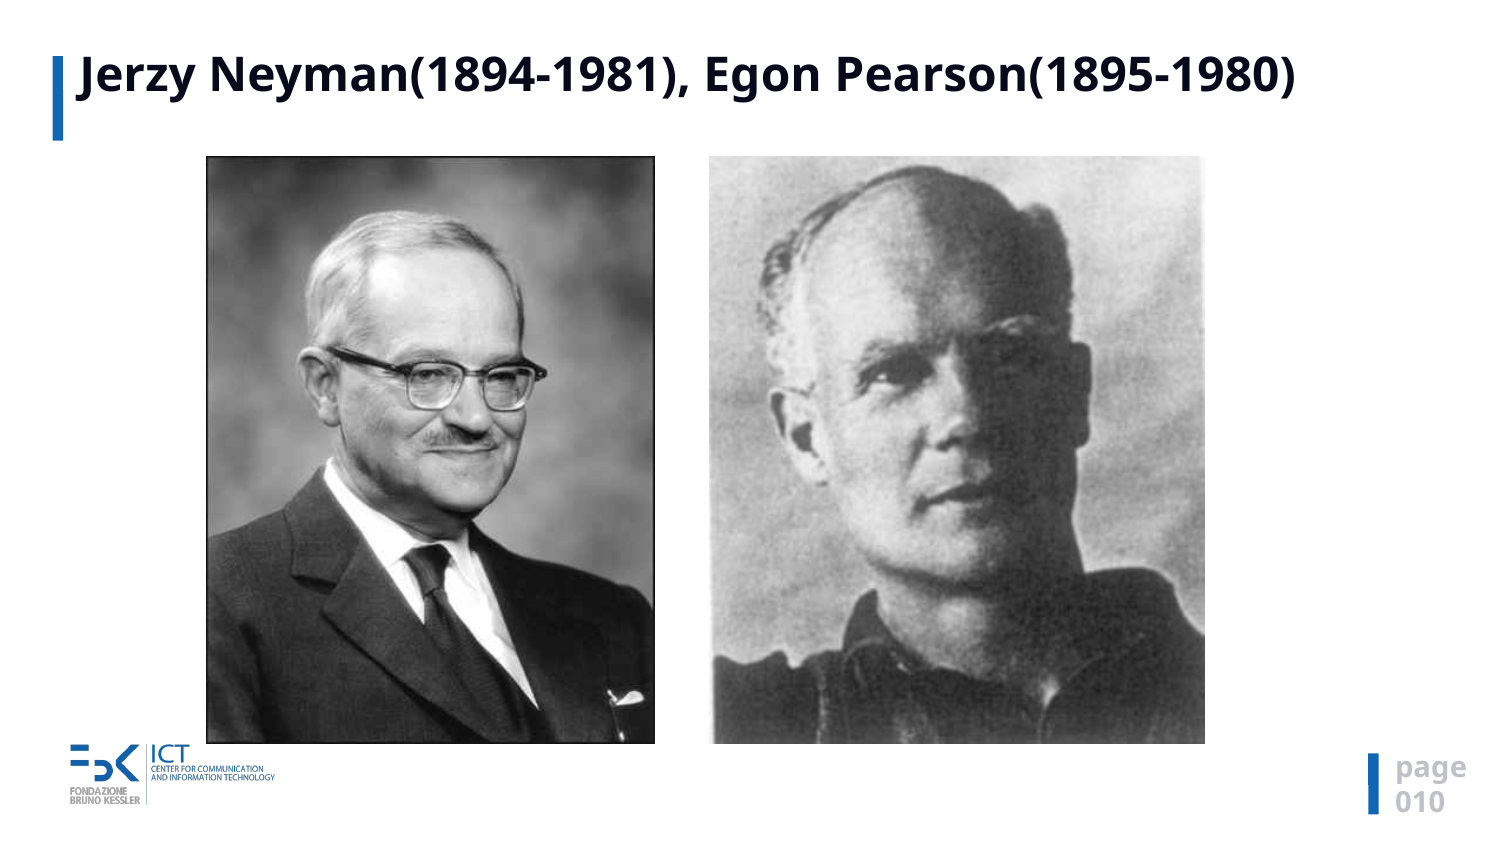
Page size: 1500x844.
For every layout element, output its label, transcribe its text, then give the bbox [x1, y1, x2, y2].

slide_number page 0<number> [1387, 744, 1500, 823]
title Jerzy Neyman(1894-1981), Egon Pearson(1895-1980) [71, 46, 1358, 157]
picture [709, 156, 1205, 745]
picture [57, 156, 655, 815]
